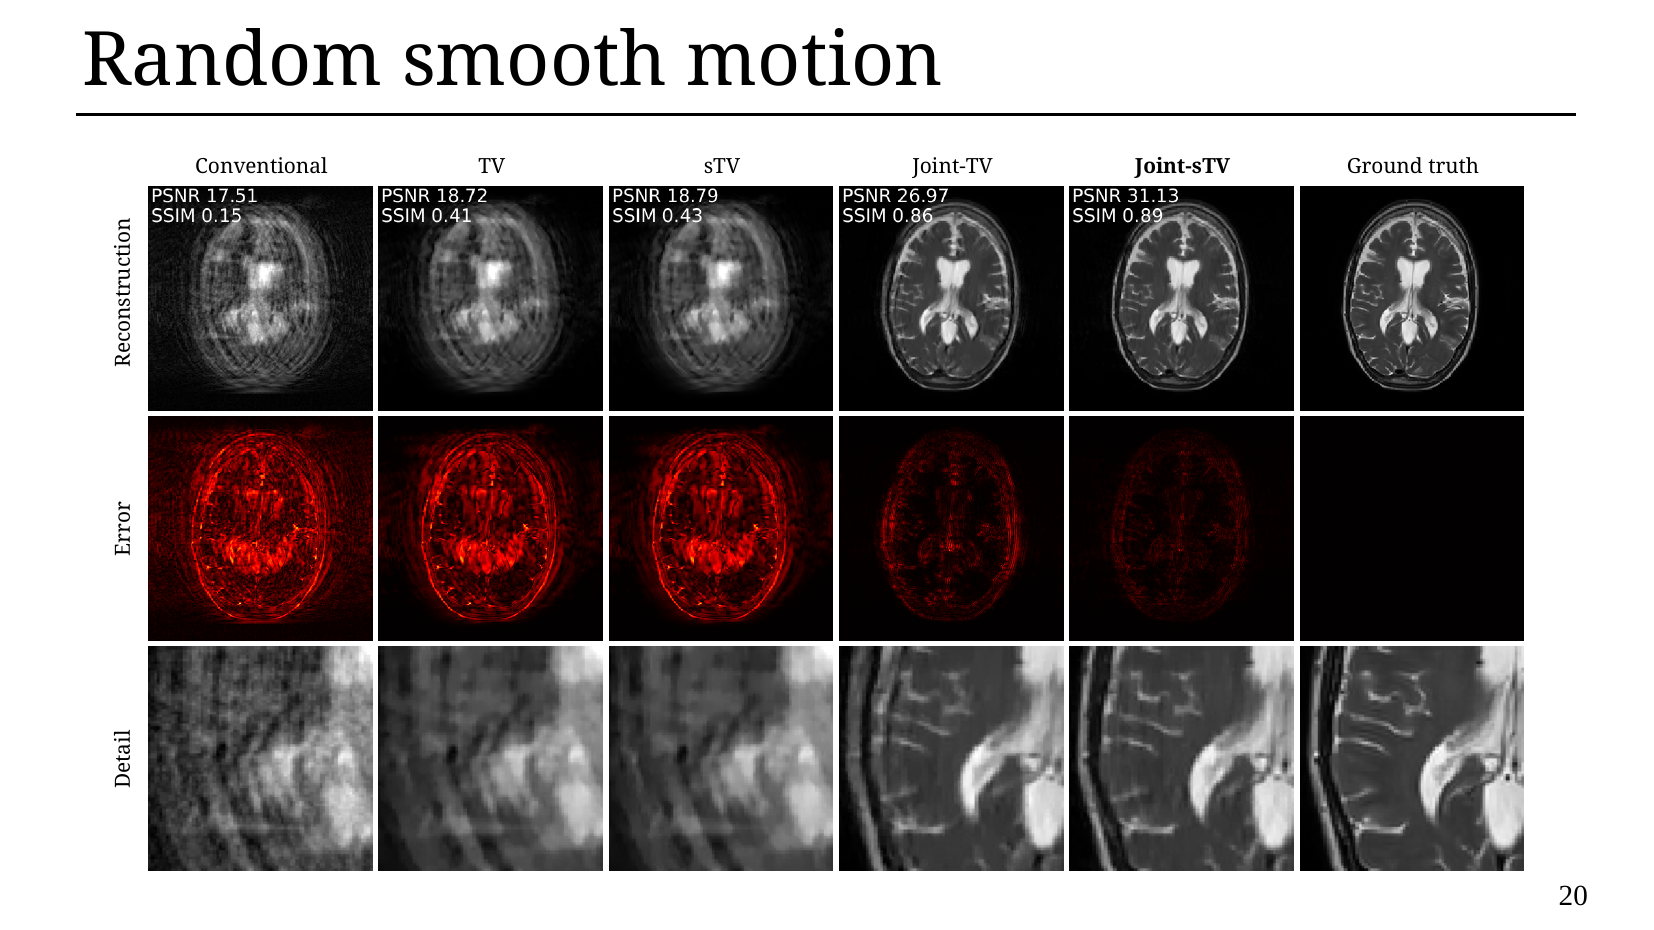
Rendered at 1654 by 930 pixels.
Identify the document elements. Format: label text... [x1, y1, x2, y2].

text_box Ground truth [1307, 144, 1518, 184]
title Random smooth motion [82, 7, 1571, 105]
text_box TV [386, 144, 597, 184]
picture [609, 416, 833, 641]
text_box sTV [617, 144, 828, 184]
text_box Joint-sTV [1077, 144, 1288, 184]
picture [1069, 416, 1294, 641]
text_box Error [100, 423, 140, 634]
picture [148, 416, 373, 641]
picture [609, 186, 833, 411]
picture [839, 416, 1064, 641]
picture [839, 646, 1064, 871]
text_box Conventional [156, 144, 367, 184]
picture [839, 186, 1064, 411]
picture [1069, 186, 1294, 411]
picture [609, 646, 833, 871]
picture [1069, 646, 1294, 871]
picture [1300, 416, 1524, 641]
picture [378, 416, 603, 641]
picture [148, 646, 373, 871]
picture [1300, 646, 1524, 871]
text_box Detail [100, 654, 140, 865]
picture [148, 186, 373, 411]
text_box Reconstruction [100, 187, 140, 398]
picture [378, 646, 603, 871]
picture [1300, 186, 1524, 411]
text_box Joint-TV [847, 144, 1058, 184]
picture [378, 186, 603, 411]
